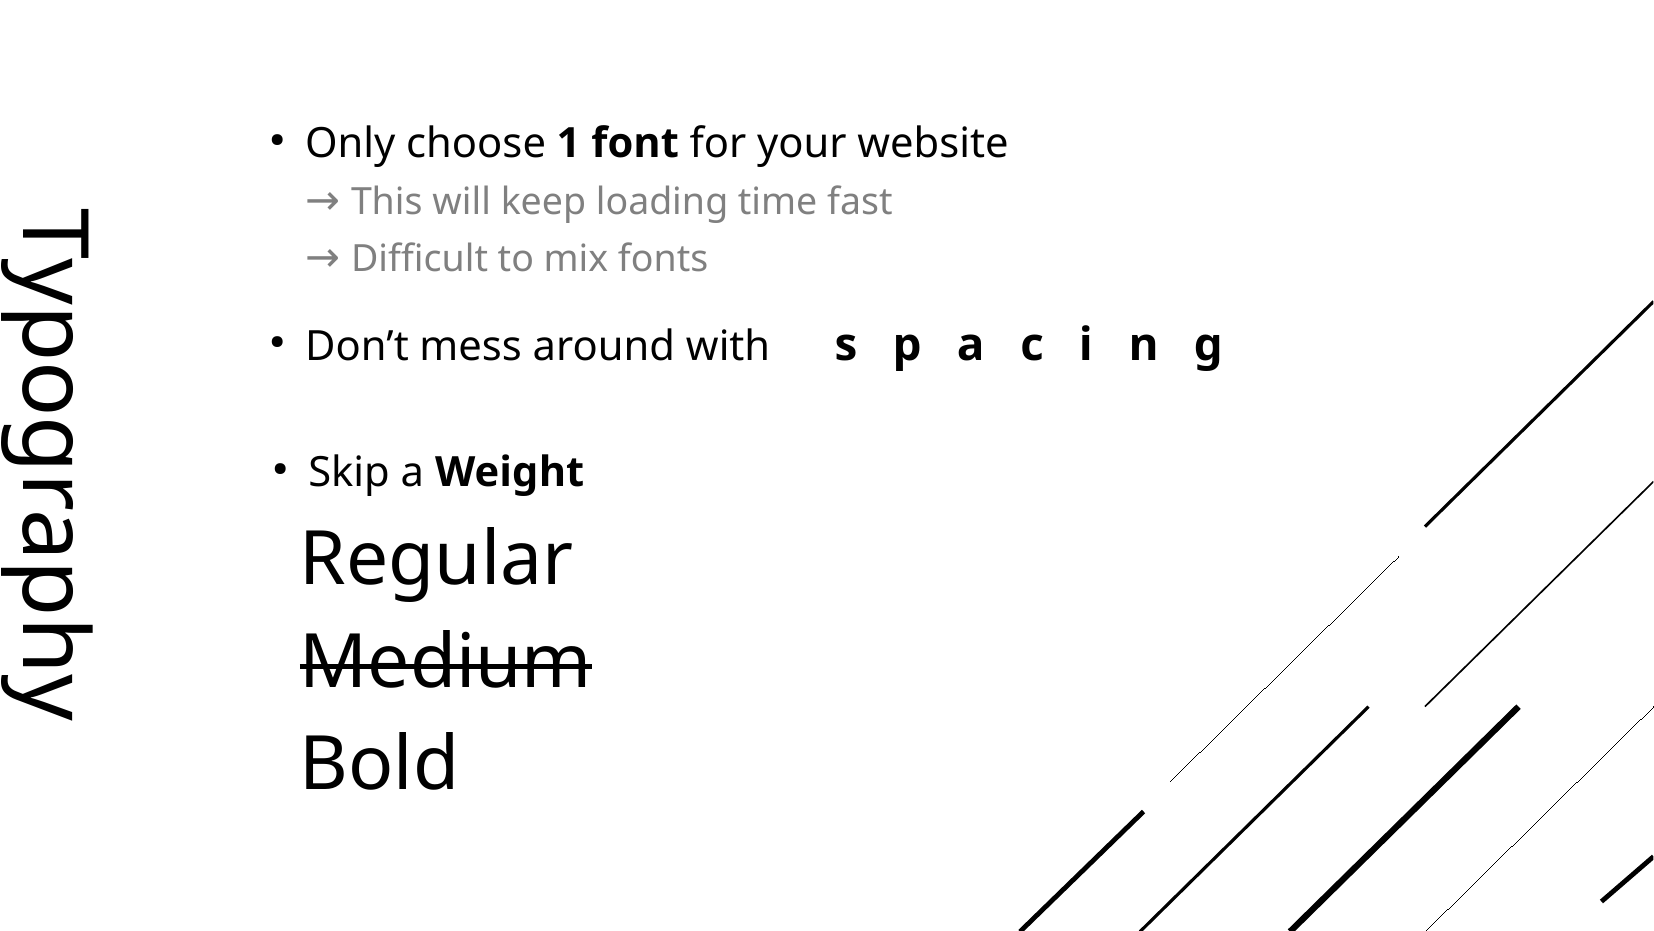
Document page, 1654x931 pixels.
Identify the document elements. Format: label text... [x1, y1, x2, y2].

title Typography [0, 0, 138, 931]
text_box Skip a Weight [258, 433, 1414, 505]
text_box Regular Medium Bold [285, 497, 661, 785]
text_box Don’t mess around with spacing [255, 303, 1411, 375]
text_box Only choose 1 font for your website → This will keep loading time fast → Difficult to mix fonts [255, 105, 1351, 270]
